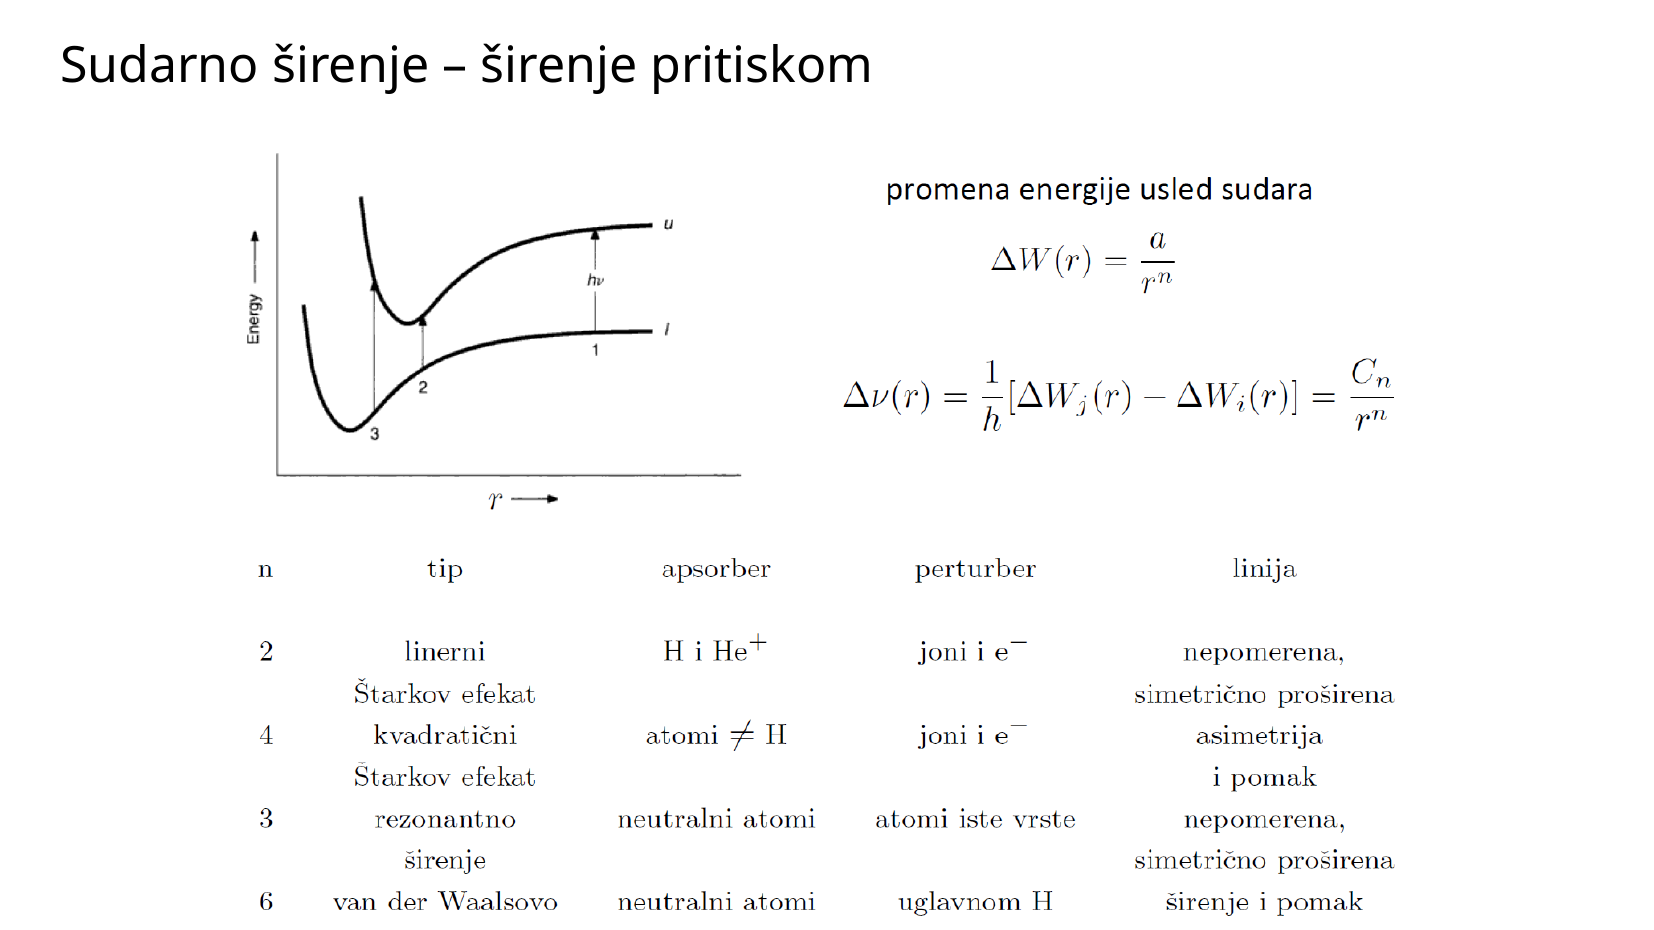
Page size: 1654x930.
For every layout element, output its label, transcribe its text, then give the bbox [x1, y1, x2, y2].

picture [187, 126, 1501, 930]
title Sudarno širenje – širenje pritiskom [59, 13, 1648, 113]
